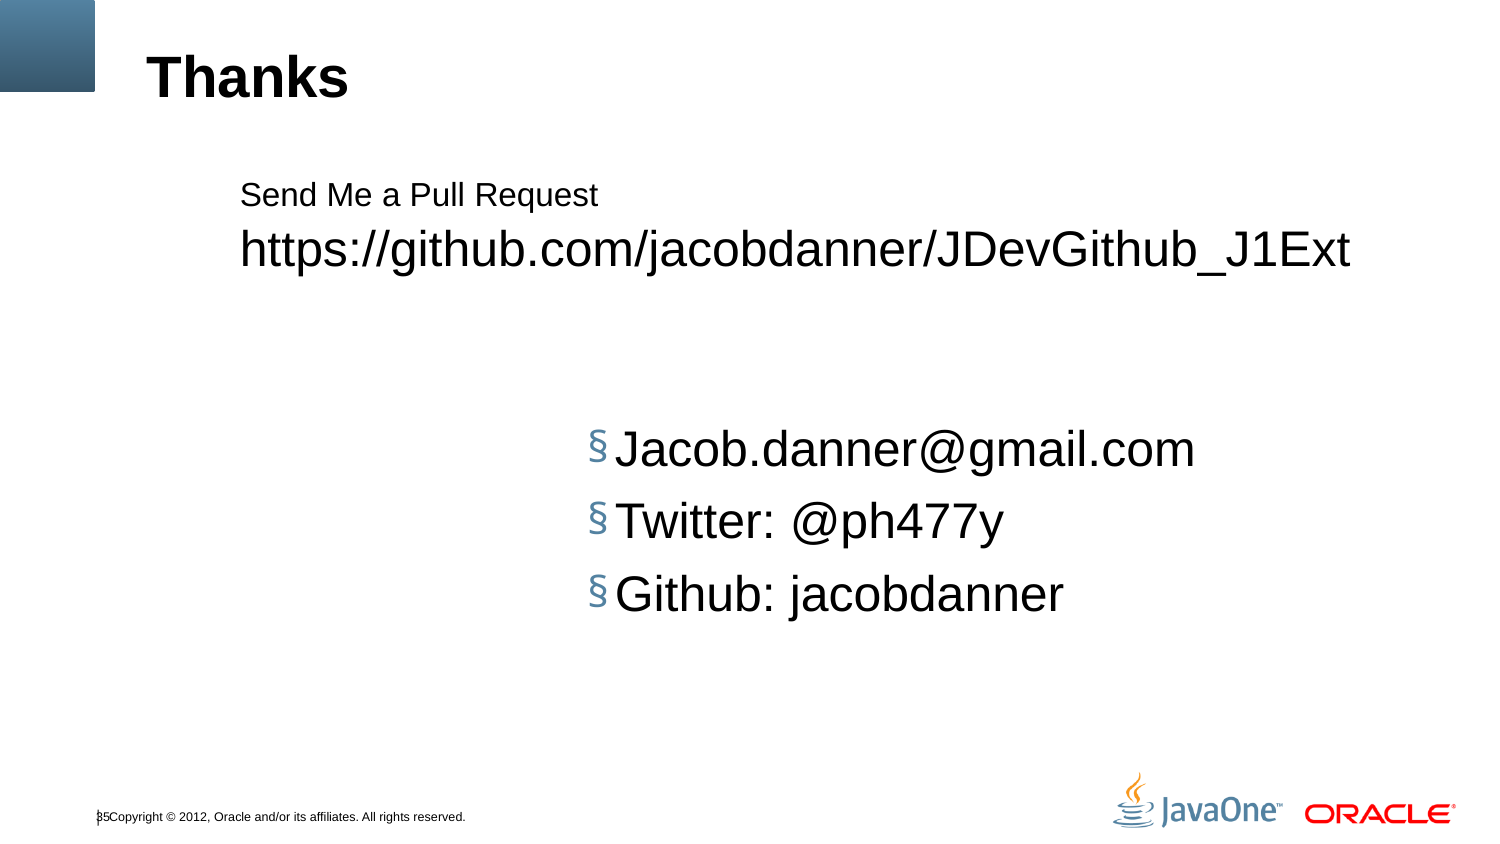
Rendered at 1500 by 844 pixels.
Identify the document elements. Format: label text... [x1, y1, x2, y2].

title Thanks [131, 40, 1482, 167]
list Jacob.danner@gmail.com Twitter: @ph477y Github: jacobdanner [562, 563, 1444, 751]
list Send Me a Pull Request https://github.com/jacobdanner/JDevGithub_J1Ext [187, 148, 1463, 563]
picture [1095, 754, 1469, 844]
